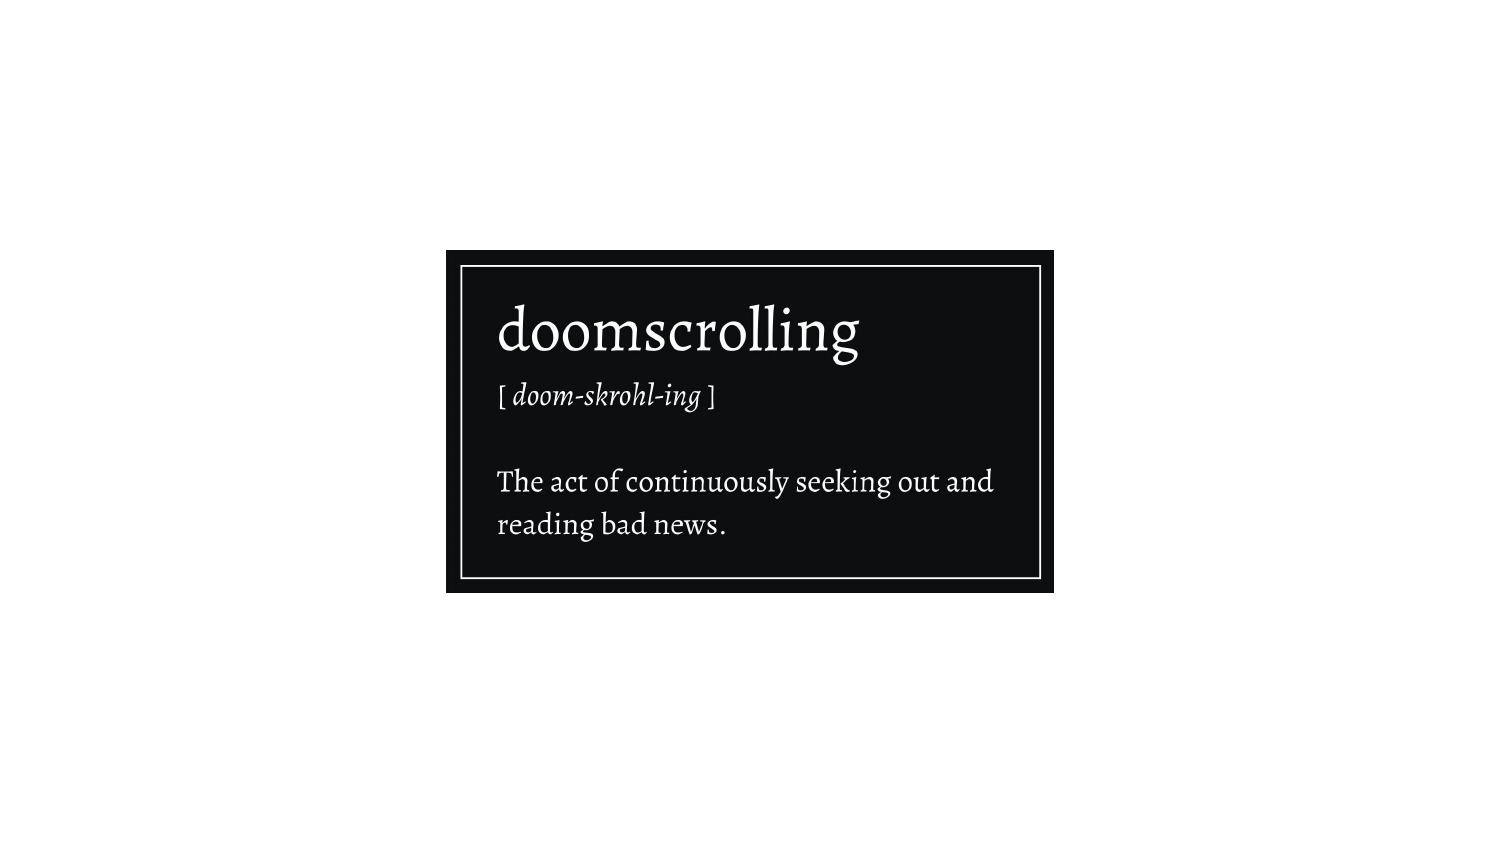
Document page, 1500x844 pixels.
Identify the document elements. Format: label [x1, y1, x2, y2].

picture [446, 250, 1054, 593]
